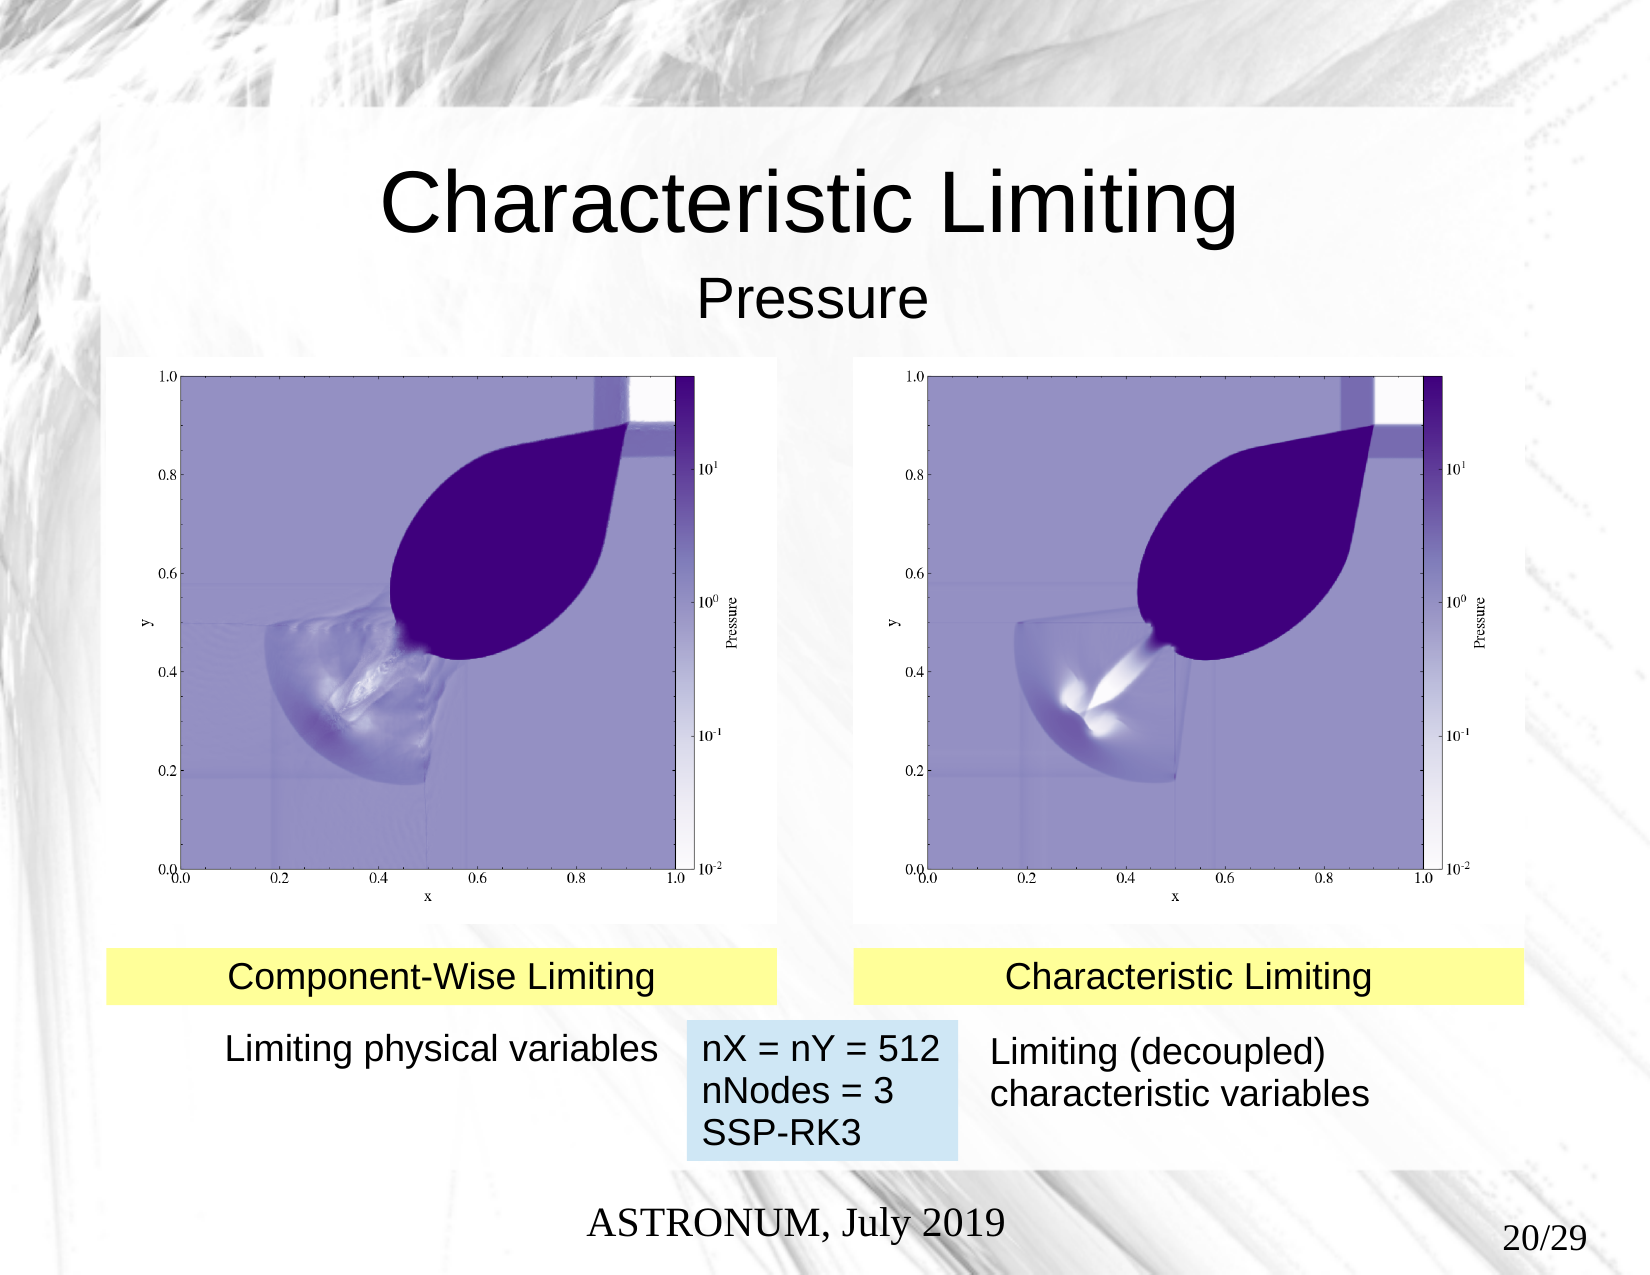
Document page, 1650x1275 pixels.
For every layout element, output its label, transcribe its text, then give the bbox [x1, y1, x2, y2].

text_box Limiting (decoupled) characteristic variables [975, 1023, 1525, 1122]
title Characteristic Limiting [117, 115, 1503, 288]
picture [0, 0, 1650, 1275]
text_box Characteristic Limiting [853, 948, 1525, 1005]
text_box nX = nY = 512 nNodes = 3 SSP-RK3 [686, 1020, 959, 1161]
text_box Limiting physical variables [106, 1020, 777, 1096]
text_box Pressure [675, 258, 952, 339]
text_box Component-Wise Limiting [106, 948, 777, 1006]
